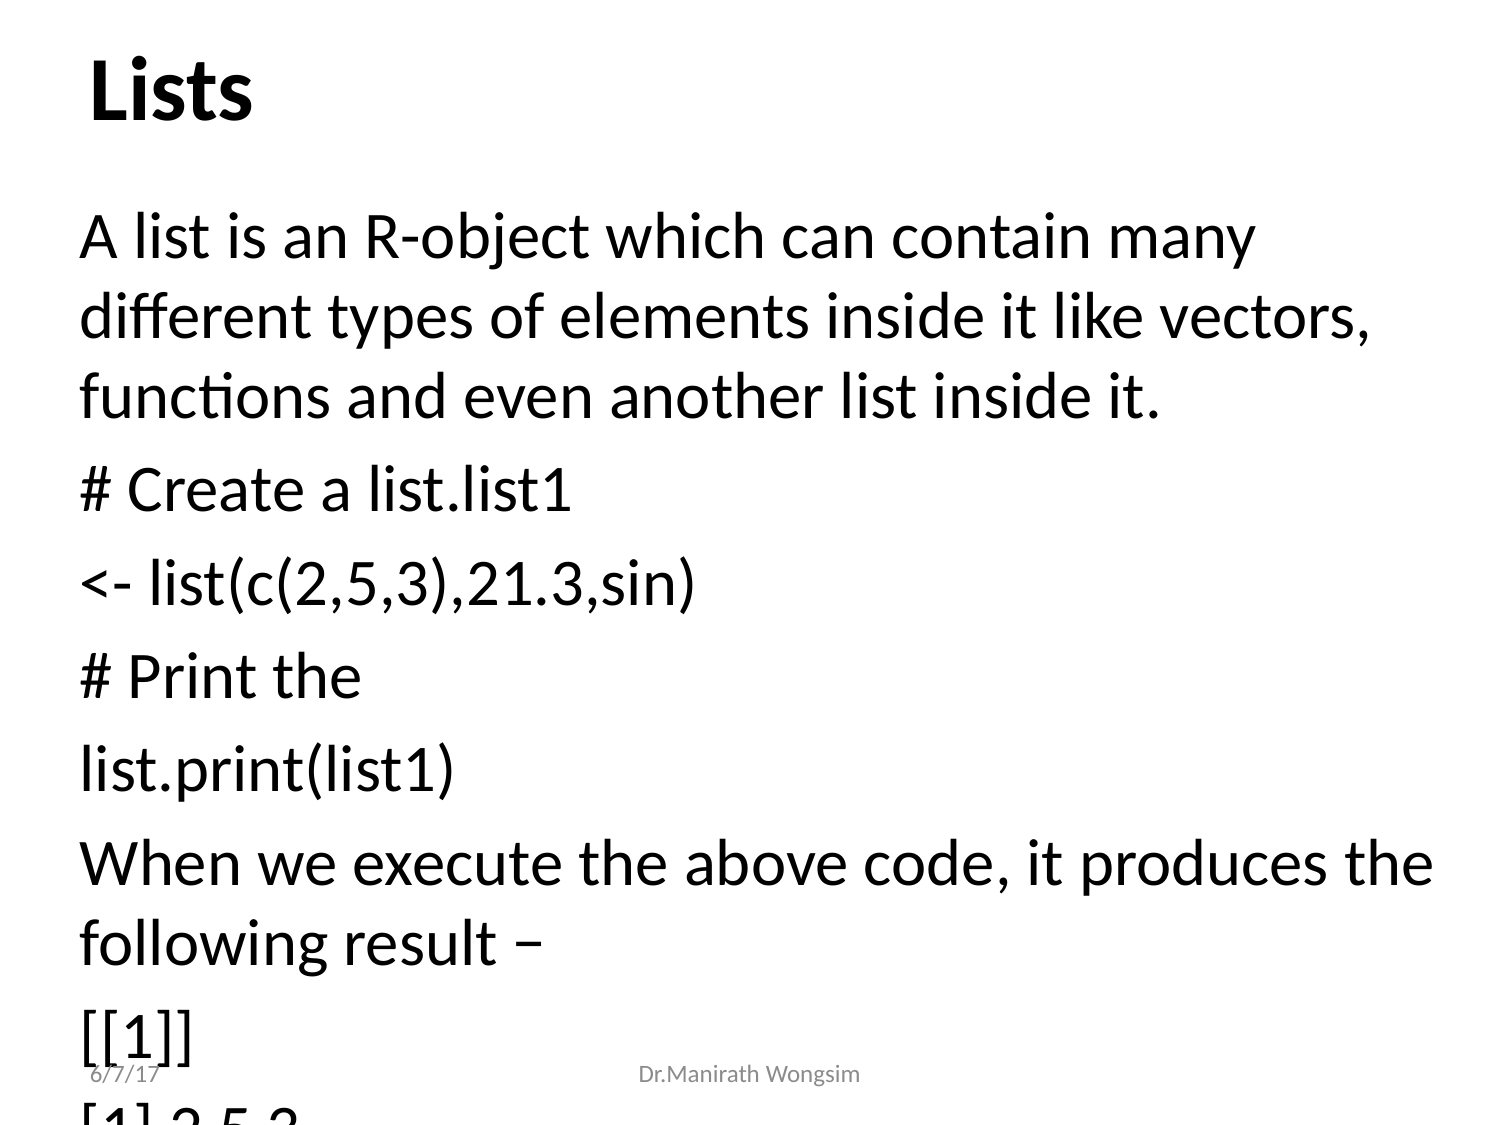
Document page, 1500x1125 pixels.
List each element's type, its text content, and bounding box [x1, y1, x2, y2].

text_box 06/07/2017 [74, 1042, 425, 1103]
text_box A list is an R-object which can contain many different types of elements inside it like vectors, functions and even another list inside it. # Create a list.list1 <- list(c(2,5,3),21.3,sin) # Print the list.print(list1) When we execute the above code, it produces the following result − [[1]] [1] 2 5 3 [[2]] [1] 21.3 [[3]] function (x) .Primitive("sin") [64, 184, 1459, 1071]
text_box Dr.Manirath Wongsim [512, 1042, 988, 1103]
text_box Lists [75, 45, 1425, 184]
